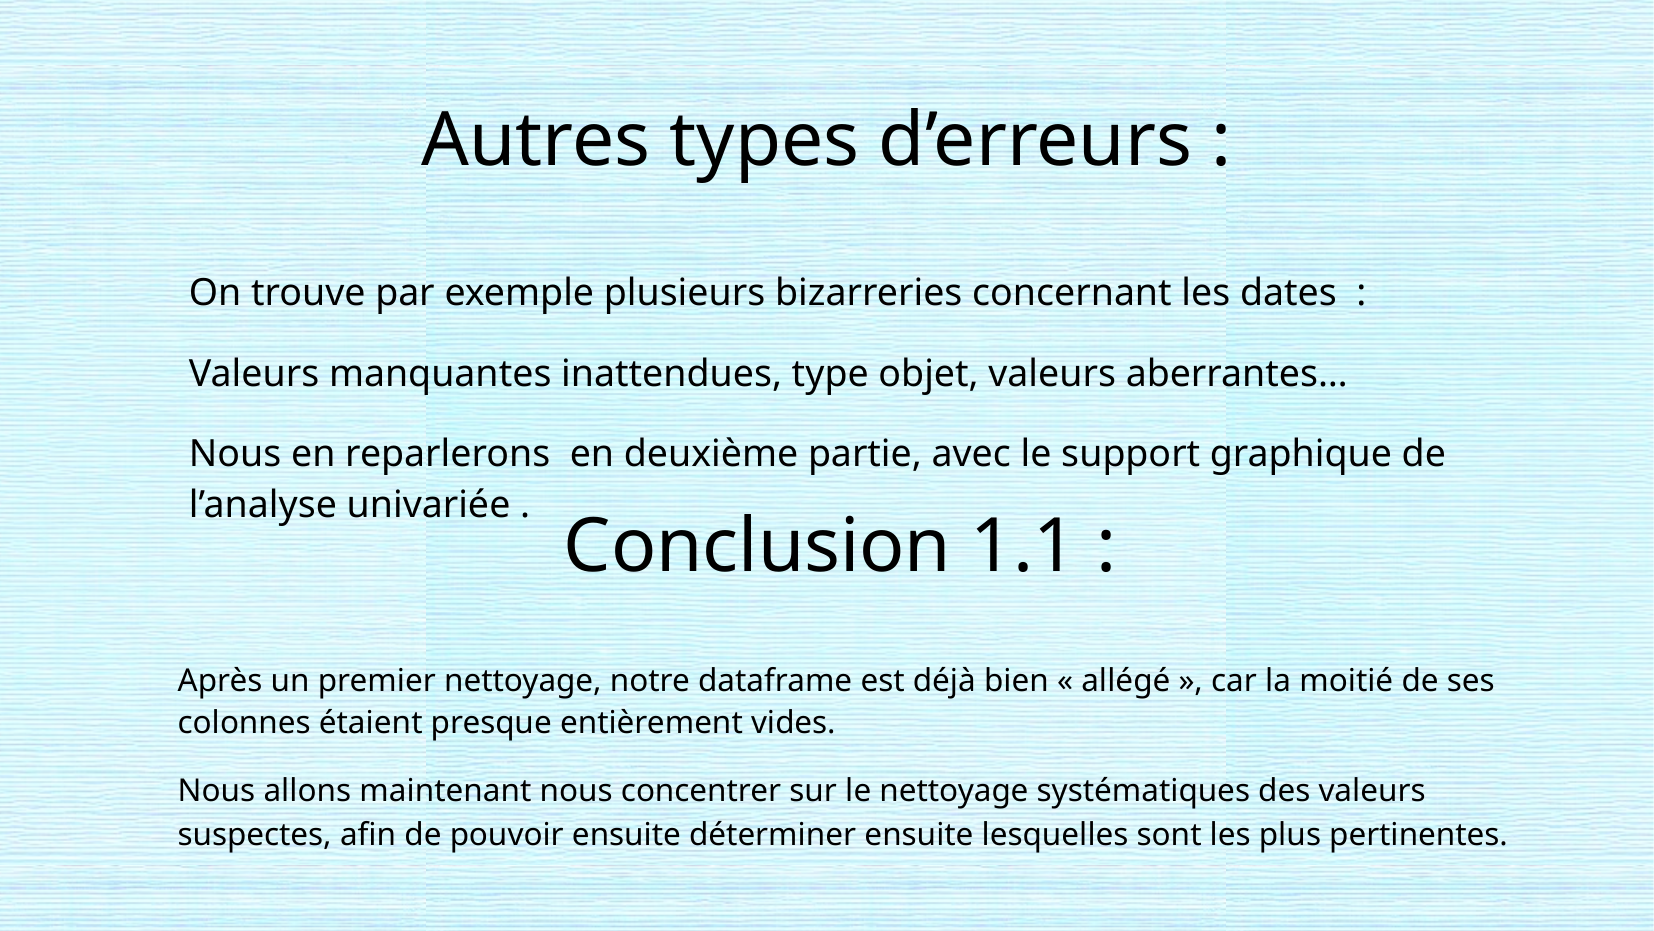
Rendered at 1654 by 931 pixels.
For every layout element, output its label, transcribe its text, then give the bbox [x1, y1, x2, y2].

title Autres types d’erreurs : [82, 59, 1571, 215]
list On trouve par exemple plusieurs bizarreries concernant les dates : Valeurs manquantes inattendues, type objet, valeurs aberrantes… Nous en reparlerons en deuxième partie, avec le support graphique de l’analyse univariée . [118, 265, 1506, 464]
list Après un premier nettoyage, notre dataframe est déjà bien « allégé », car la moitié de ses colonnes étaient presque entièrement vides. Nous allons maintenant nous concentrer sur le nettoyage systématiques des valeurs suspectes, afin de pouvoir ensuite déterminer ensuite lesquelles sont les plus pertinentes. [118, 657, 1536, 886]
title Conclusion 1.1 : [96, 464, 1585, 621]
